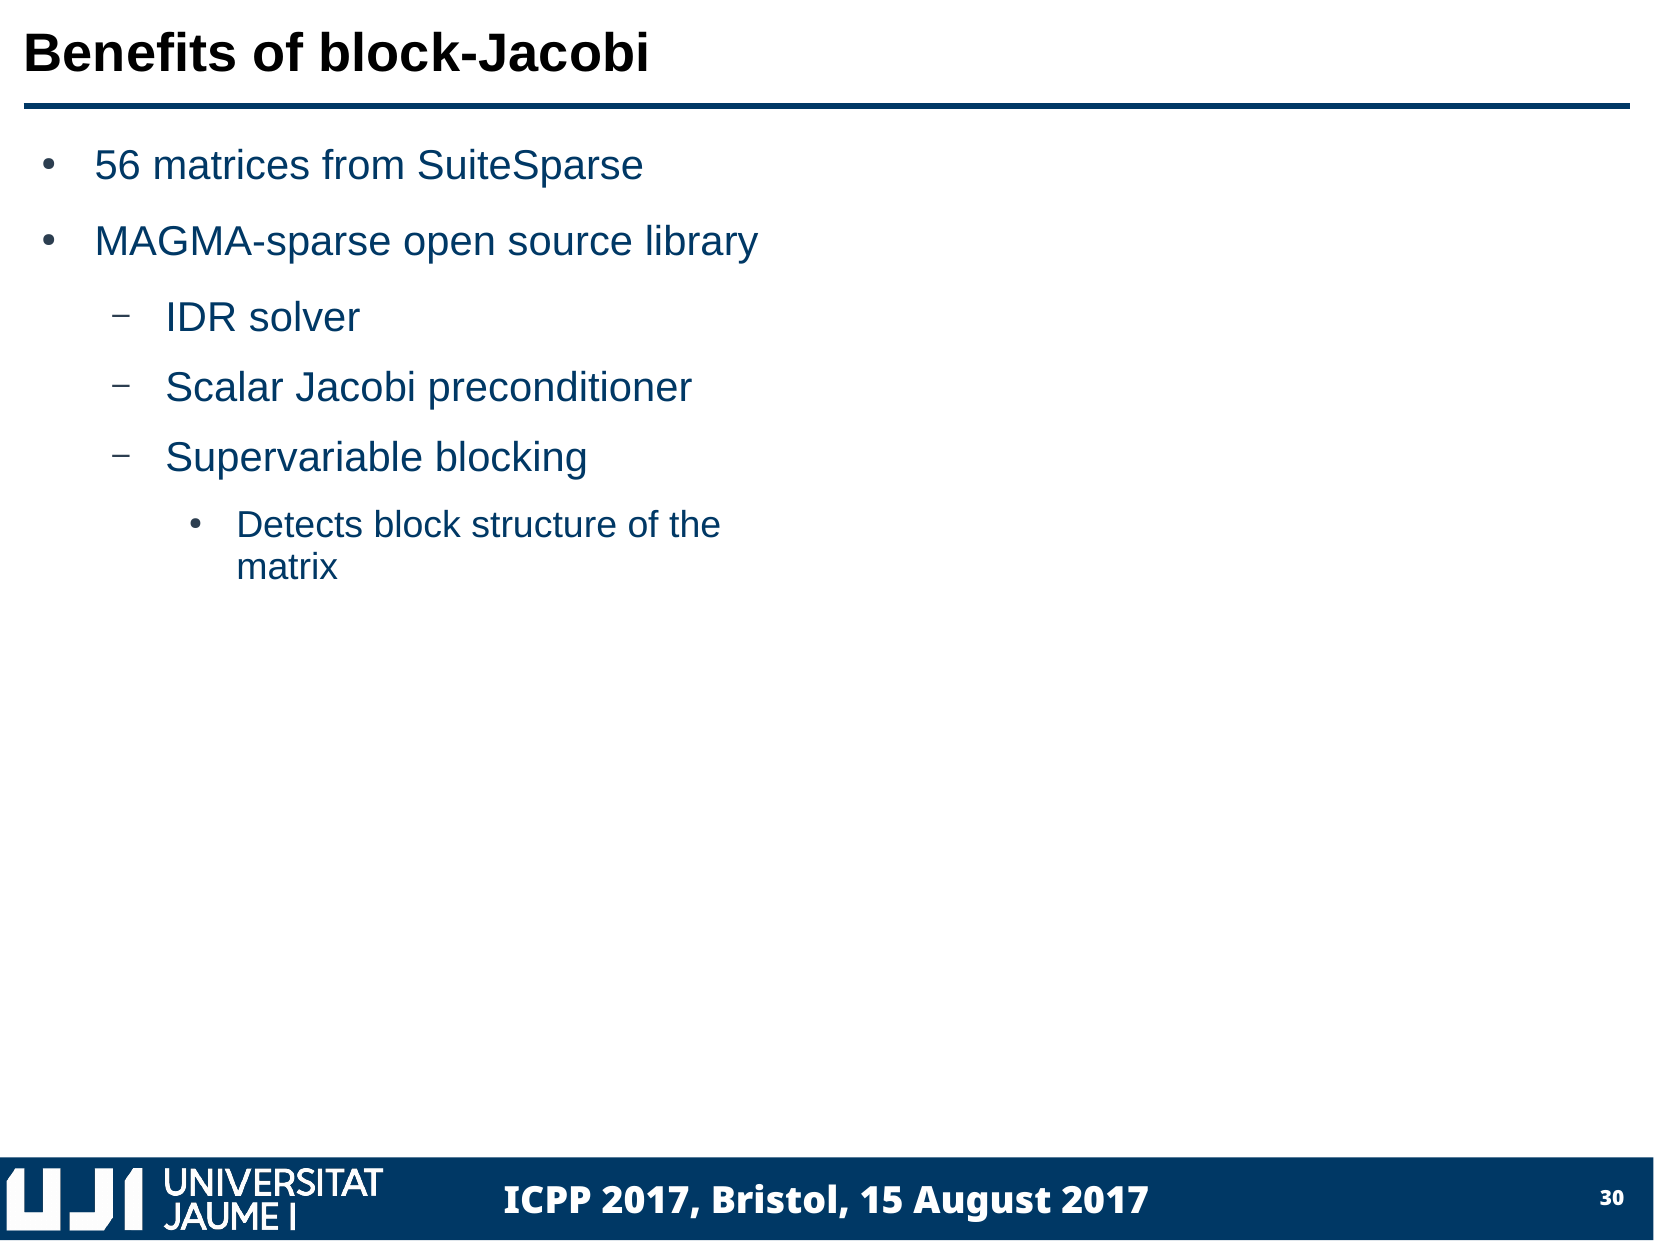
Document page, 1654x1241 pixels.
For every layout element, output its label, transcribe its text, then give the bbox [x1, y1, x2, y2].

list 56 matrices from SuiteSparse MAGMA-sparse open source library IDR solver Scalar Jacobi preconditioner Supervariable blocking Detects block structure of the matrix [23, 141, 808, 1134]
picture [0, 1158, 390, 1241]
title Benefits of block-Jacobi [23, 0, 1630, 107]
